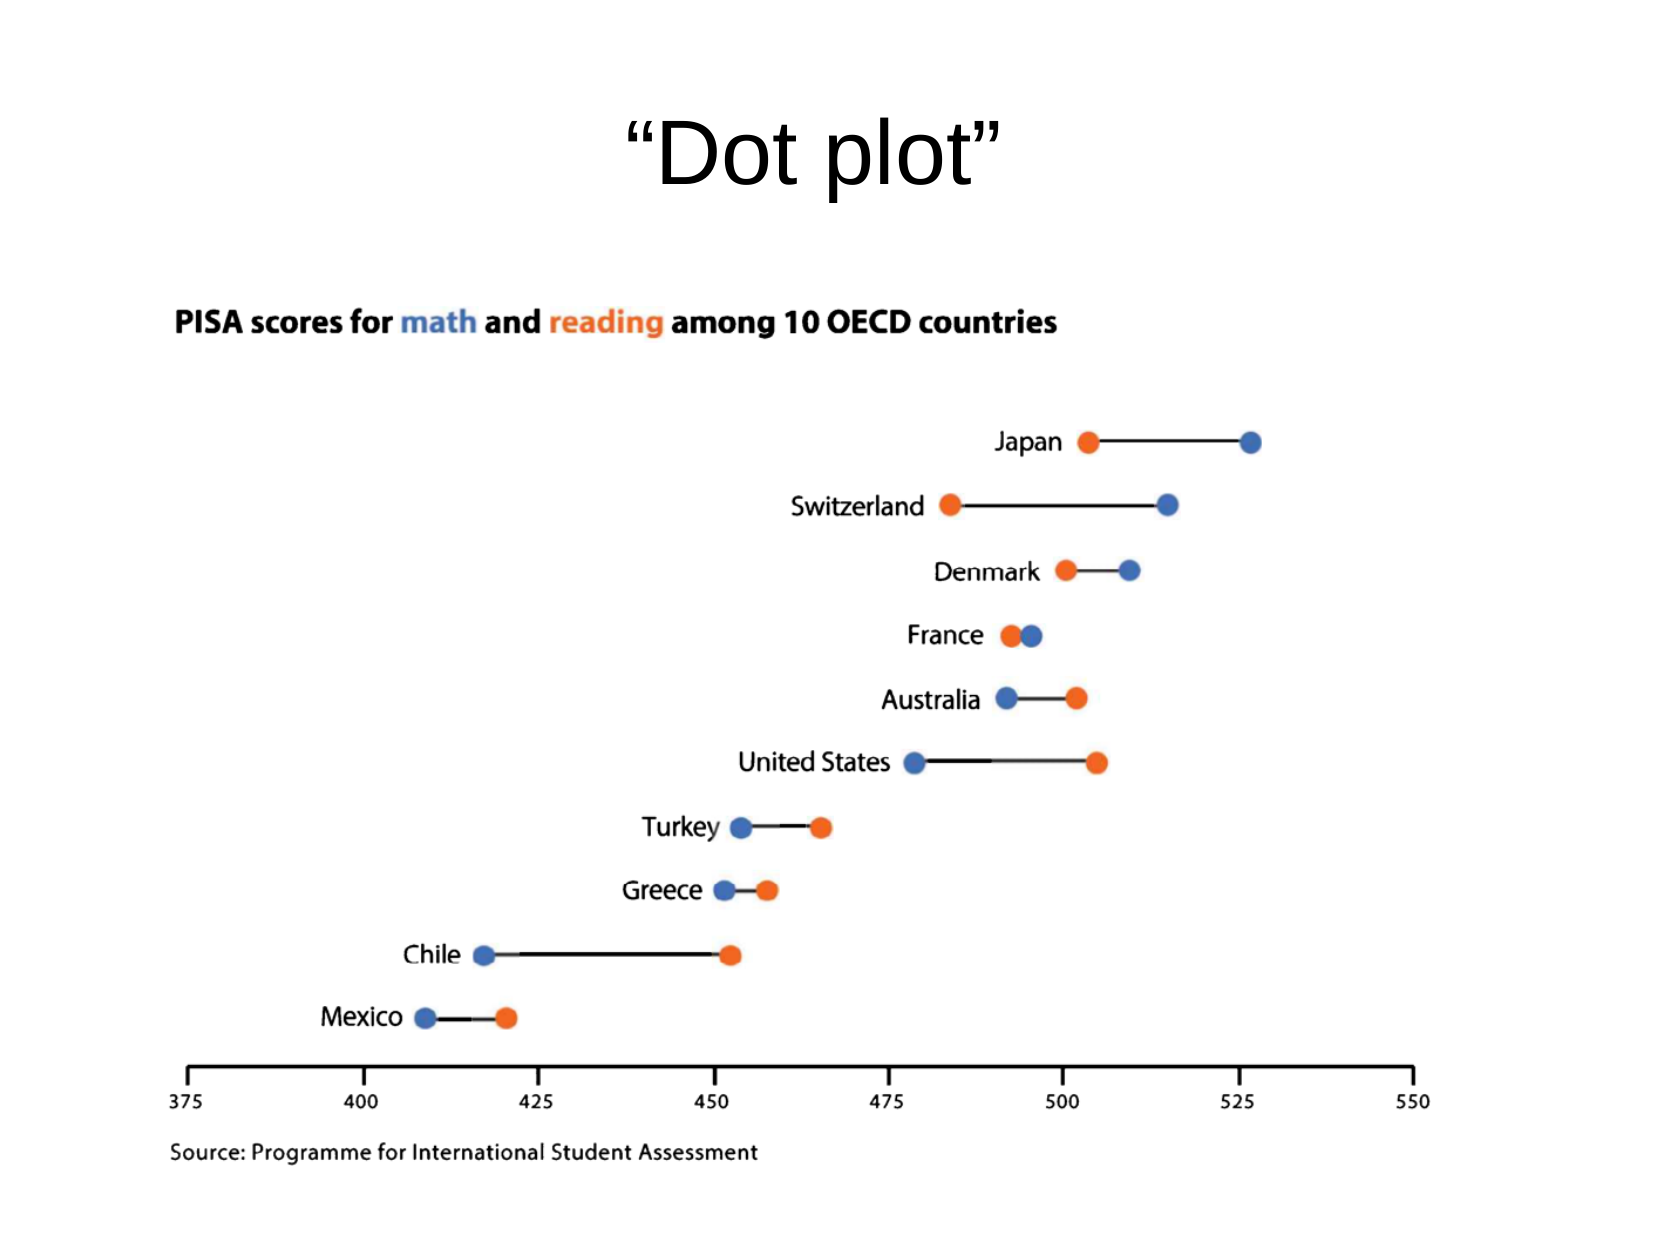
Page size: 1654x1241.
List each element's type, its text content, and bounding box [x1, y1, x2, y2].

picture [60, 284, 1494, 1187]
title “Dot plot” [82, 49, 1571, 257]
